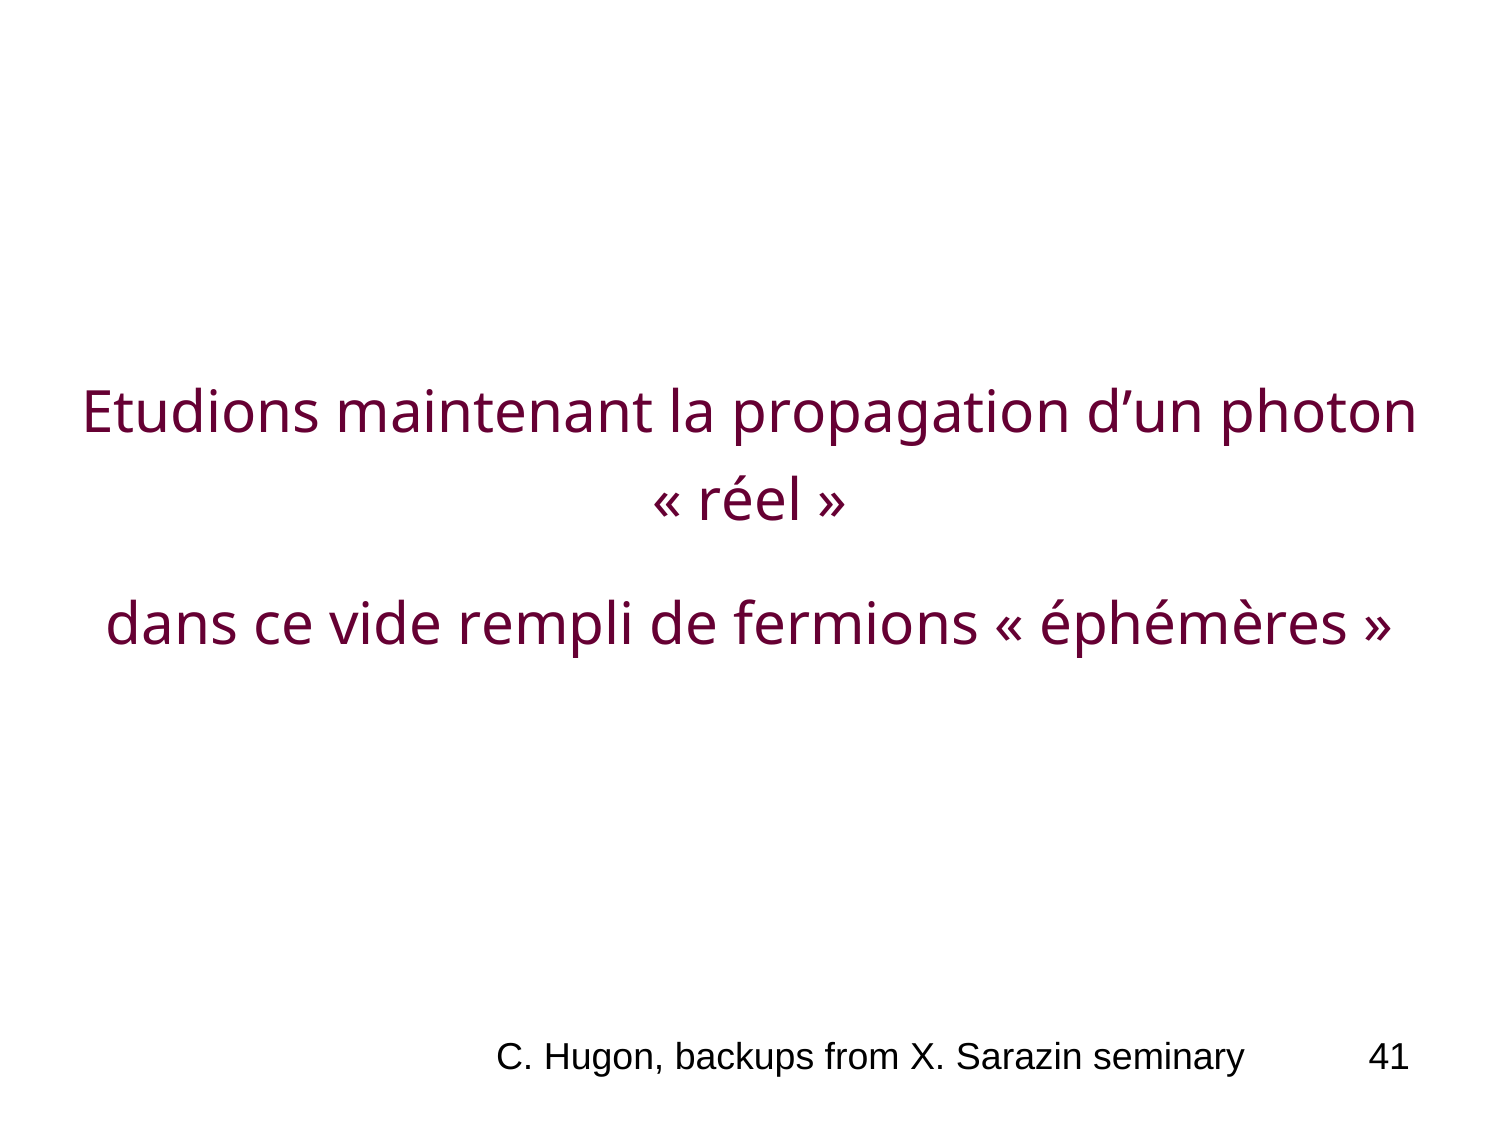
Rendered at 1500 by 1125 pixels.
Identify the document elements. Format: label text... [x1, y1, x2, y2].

text_box Etudions maintenant la propagation d’un photon « réel » dans ce vide rempli de fermions « éphémères » [0, 349, 1500, 664]
